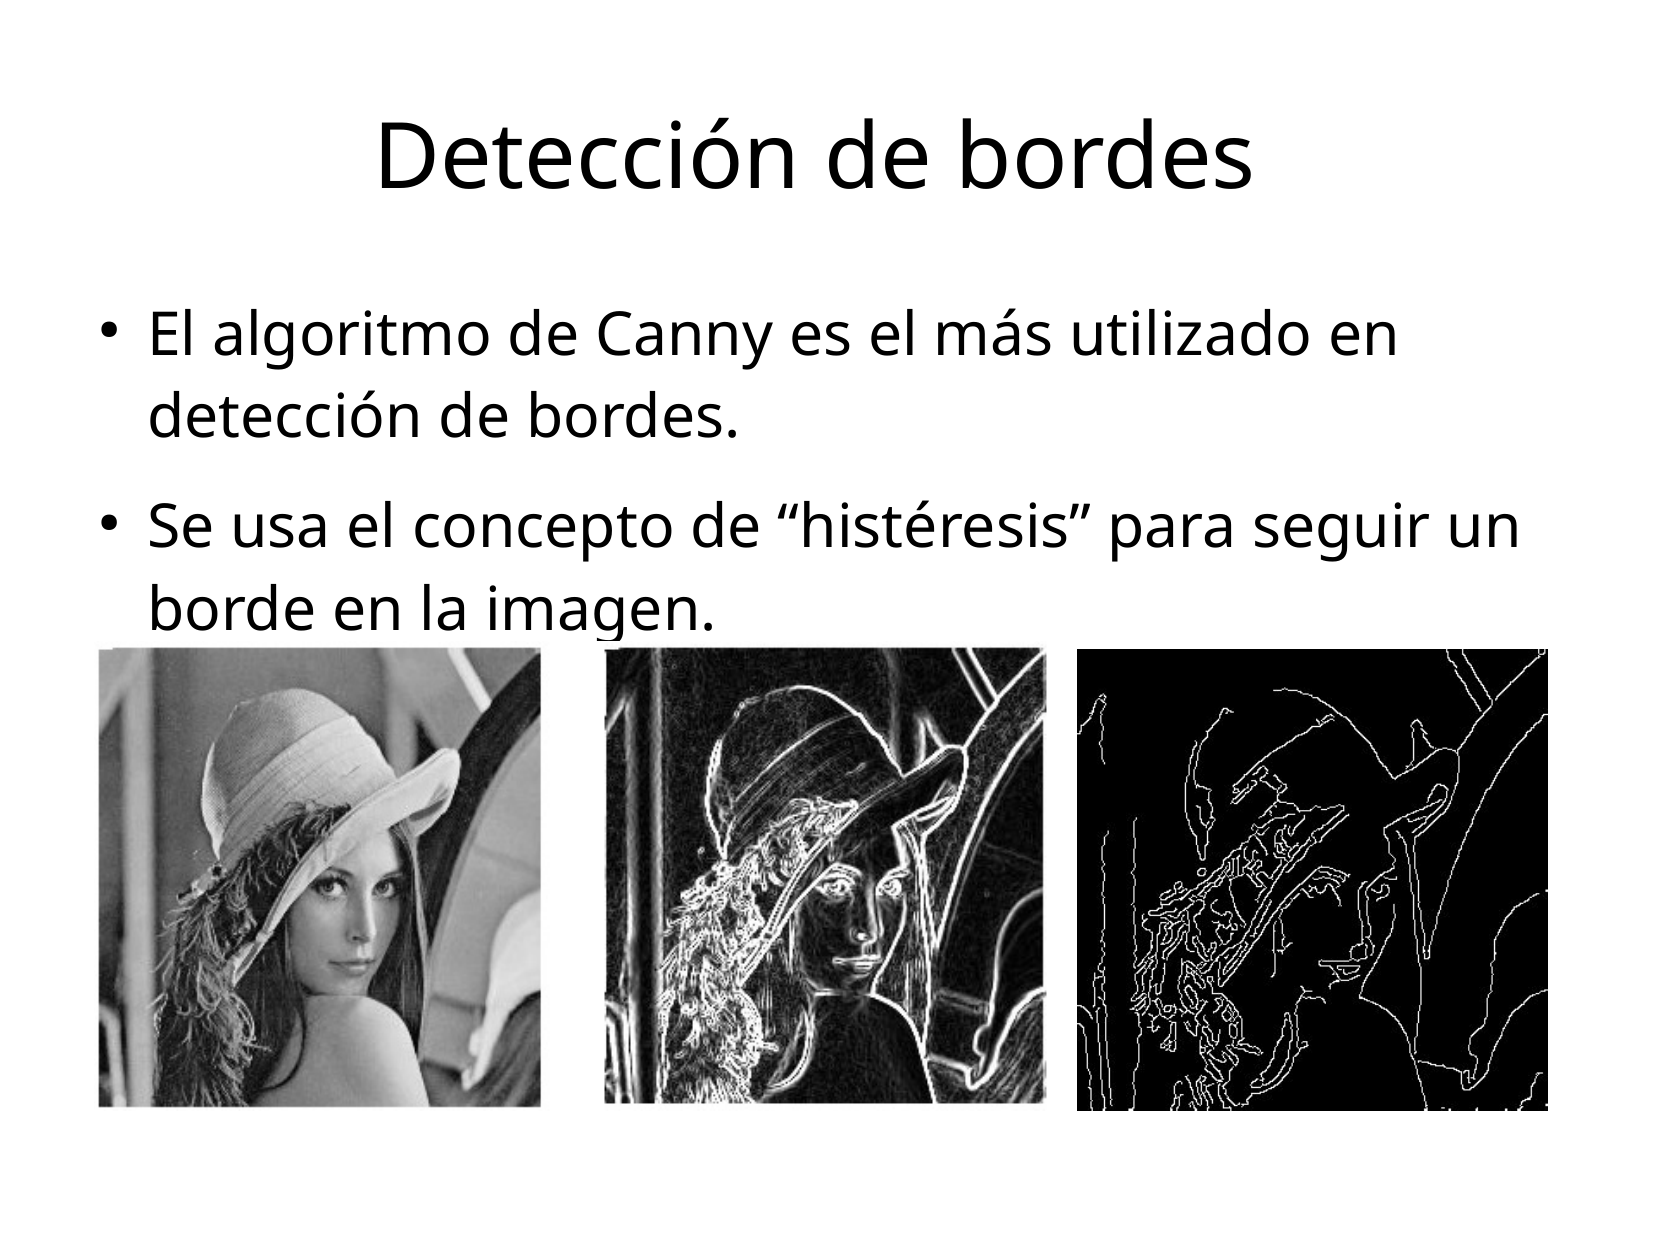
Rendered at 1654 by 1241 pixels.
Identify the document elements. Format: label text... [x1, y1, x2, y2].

list El algoritmo de Canny es el más utilizado en detección de bordes. Se usa el concepto de “histéresis” para seguir un borde en la imagen. [82, 290, 1583, 650]
picture [94, 641, 1052, 1111]
picture [1077, 649, 1548, 1111]
title Detección de bordes [82, 49, 1571, 257]
